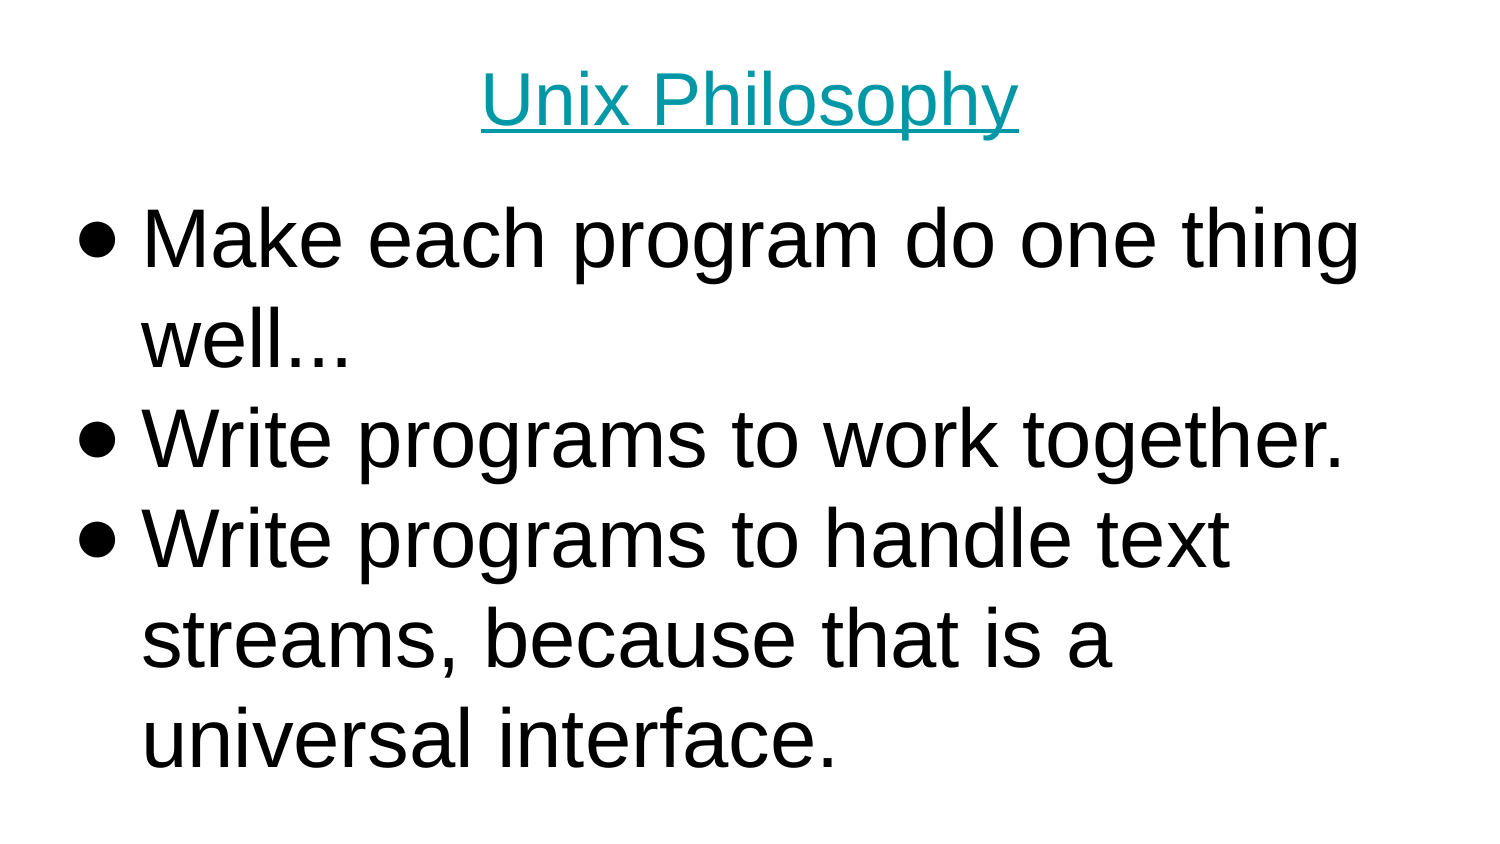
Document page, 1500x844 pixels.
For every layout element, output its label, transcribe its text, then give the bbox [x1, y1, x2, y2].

list Make each program do one thing well... Write programs to work together. Write programs to handle text streams, because that is a universal interface. [51, 169, 1449, 795]
title Unix Philosophy [51, 48, 1449, 142]
